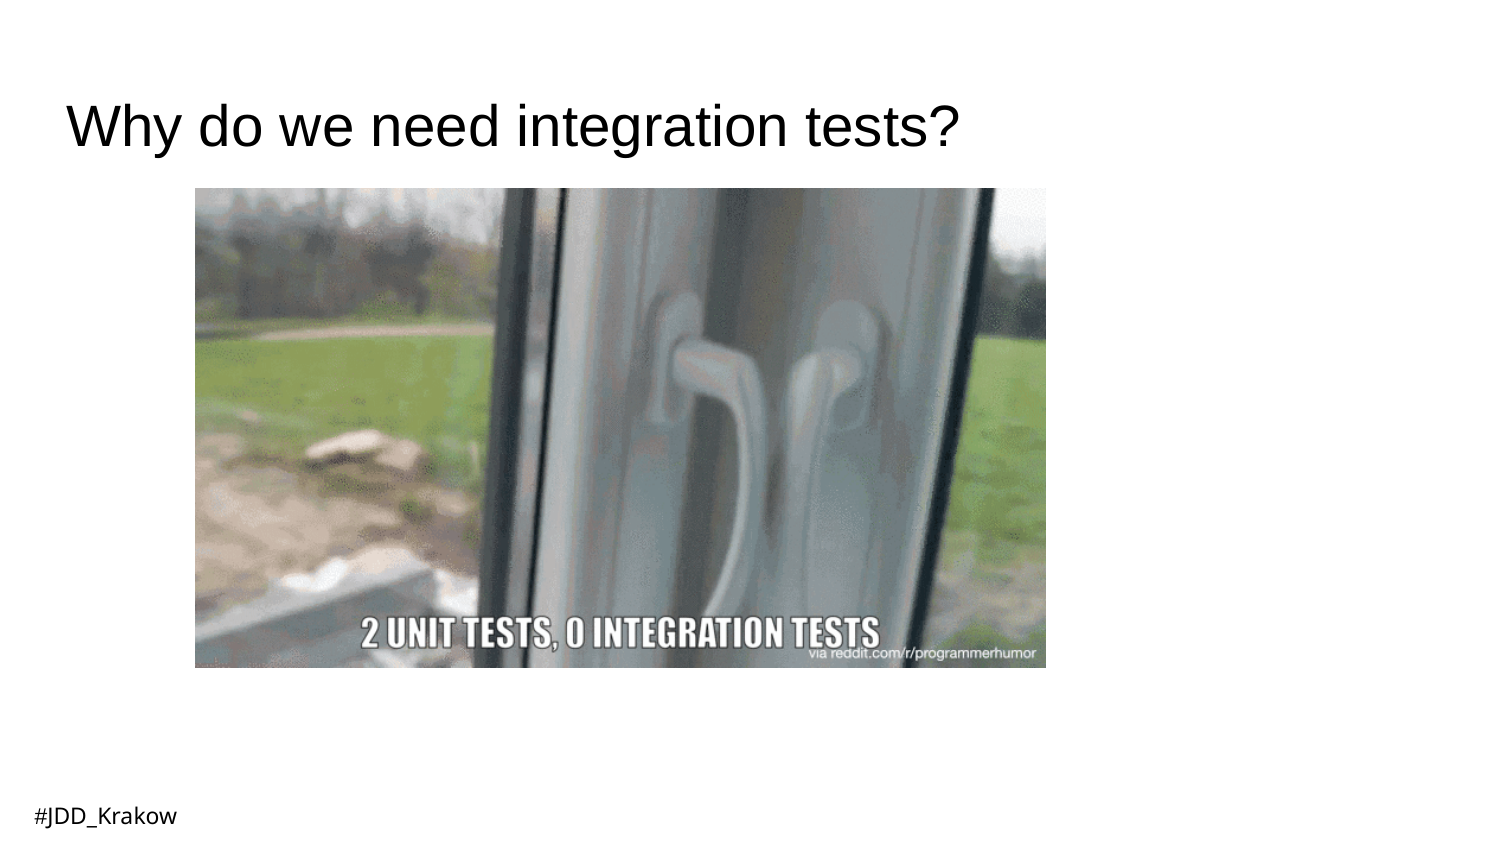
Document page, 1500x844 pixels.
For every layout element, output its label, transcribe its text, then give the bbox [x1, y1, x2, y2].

title Why do we need integration tests? [51, 72, 1449, 167]
picture [195, 188, 1046, 668]
text_box #JDD_Krakow [0, 786, 247, 844]
